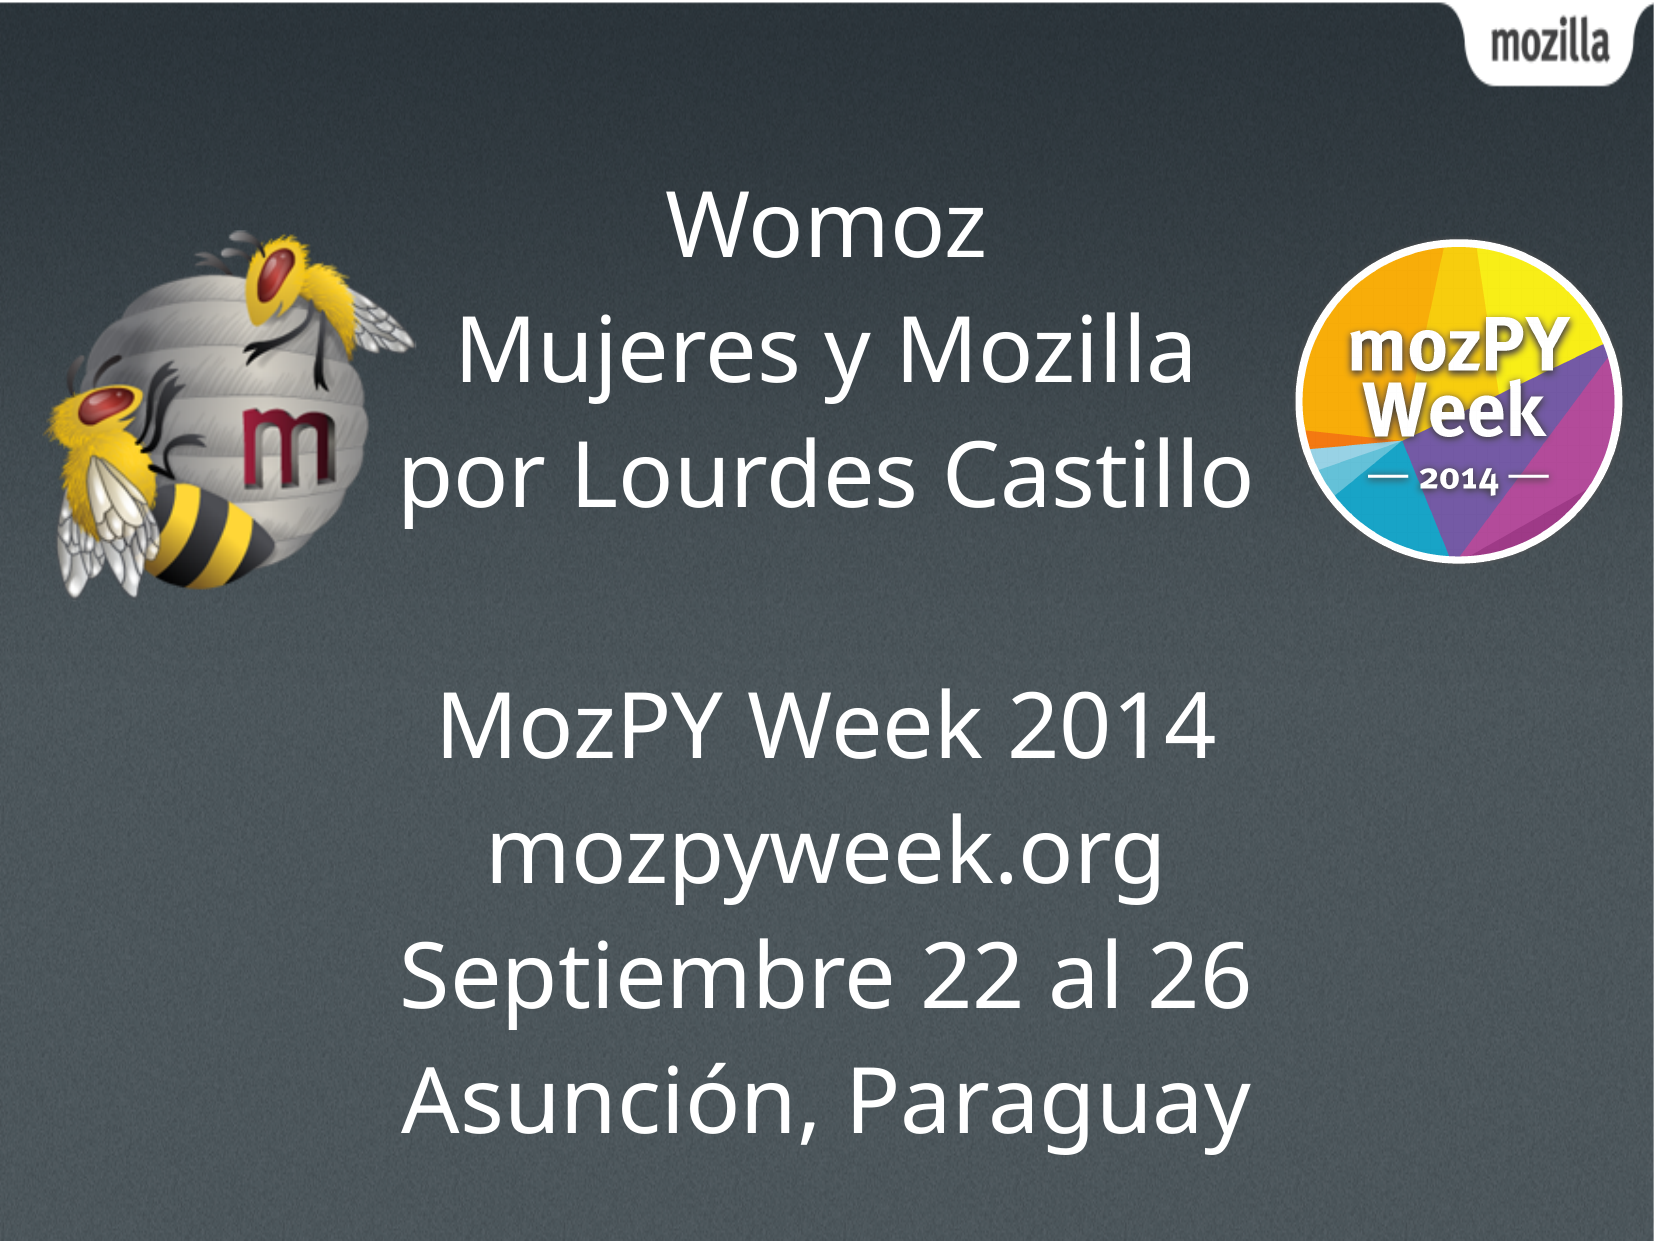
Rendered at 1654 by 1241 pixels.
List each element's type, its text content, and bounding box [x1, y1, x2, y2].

picture [0, 0, 1654, 1241]
title Womoz Mujeres y Mozilla por Lourdes Castillo MozPY Week 2014 mozpyweek.org Septiembre 22 al 26 Asunción, Paraguay [82, 178, 1571, 1142]
